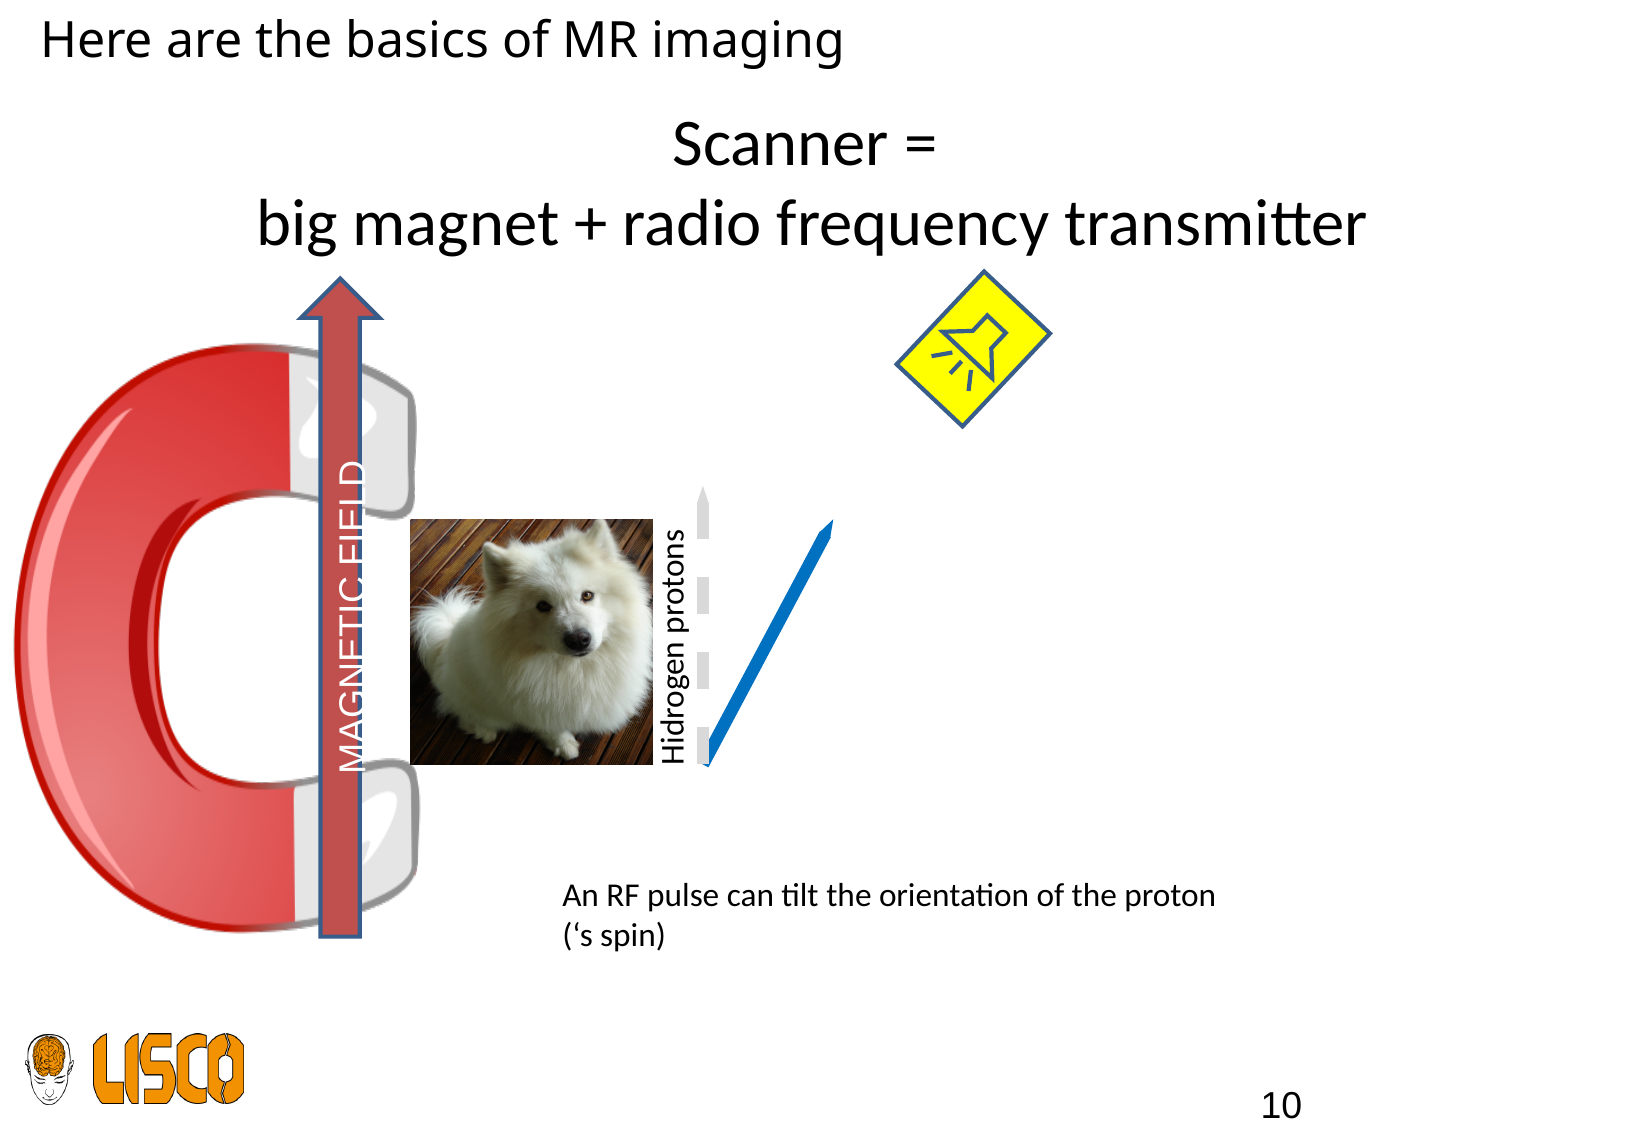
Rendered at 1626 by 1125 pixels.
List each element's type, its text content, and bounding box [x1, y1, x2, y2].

picture [93, 1033, 244, 1104]
text_box Here are the basics of MR imaging [26, 0, 1533, 121]
text_box MAGNETIC FIELD [300, 278, 380, 937]
text_box Hidrogen protons [643, 504, 681, 780]
picture [0, 323, 643, 982]
text_box Scanner = big magnet + radio frequency transmitter [59, 91, 1566, 272]
text_box [896, 271, 1051, 427]
text_box An RF pulse can tilt the orientation of the proton (‘s spin) [548, 865, 1246, 1008]
picture [25, 1034, 74, 1105]
